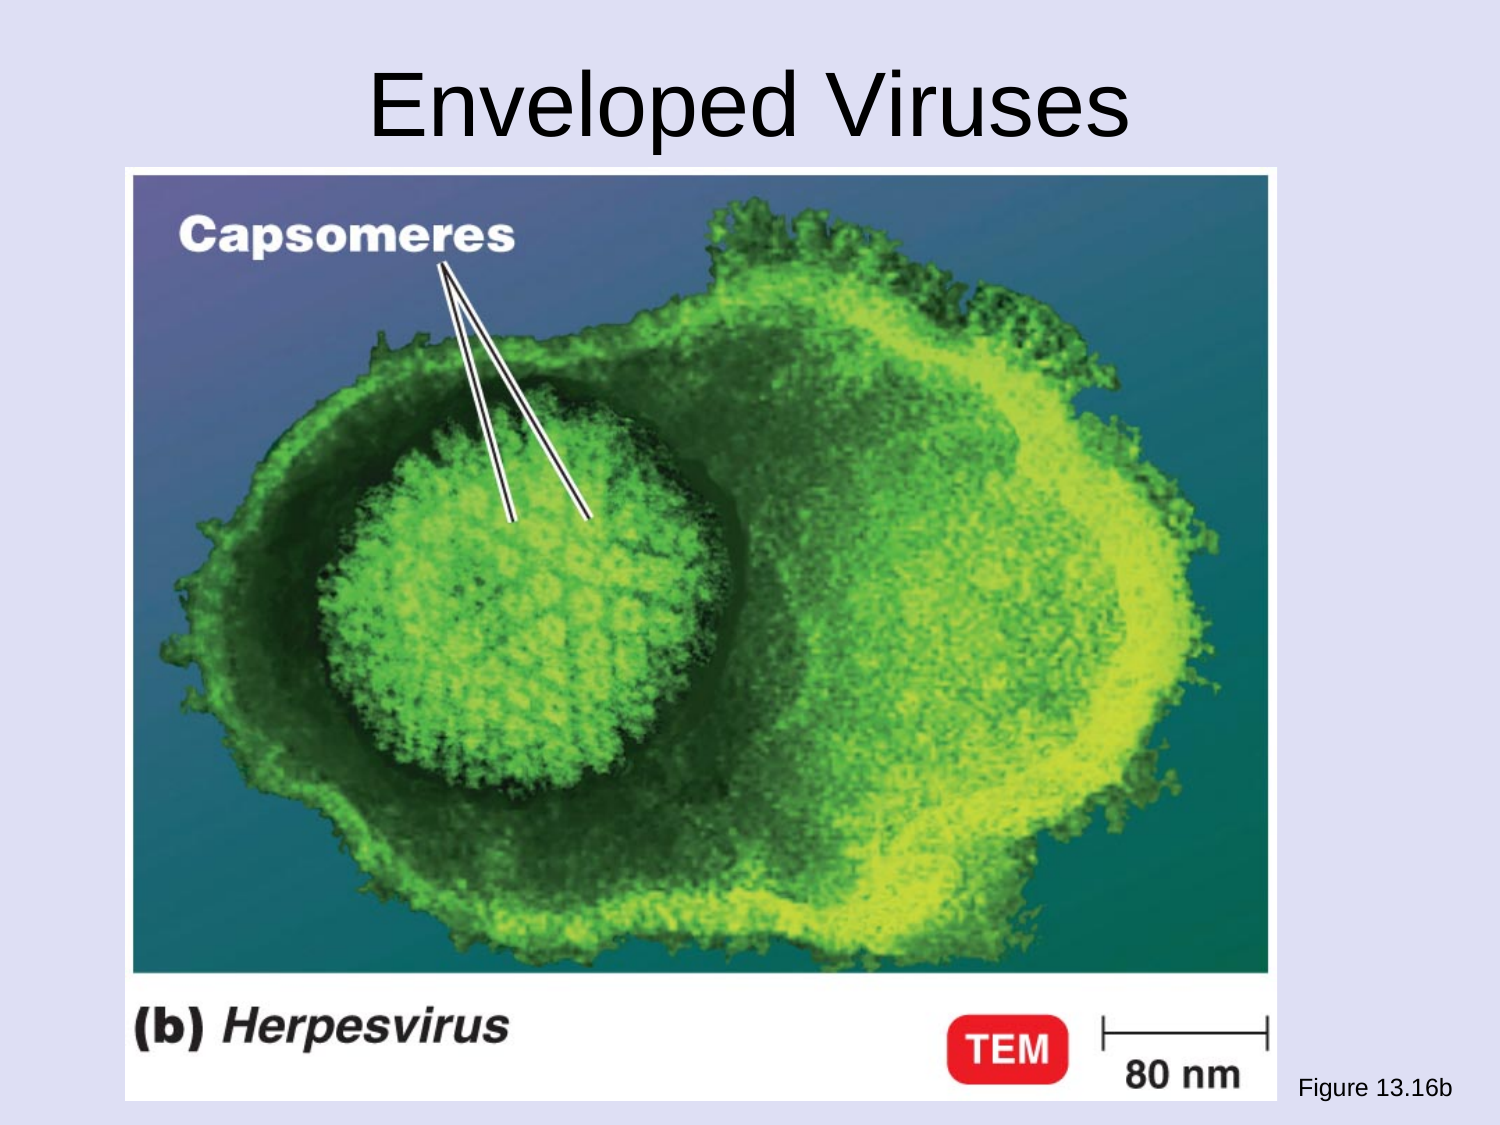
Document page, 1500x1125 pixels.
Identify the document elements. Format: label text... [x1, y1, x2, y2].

text_box Figure 13.16b [1283, 1063, 1484, 1109]
picture [125, 167, 1278, 1101]
title Enveloped Viruses [75, 45, 1426, 233]
